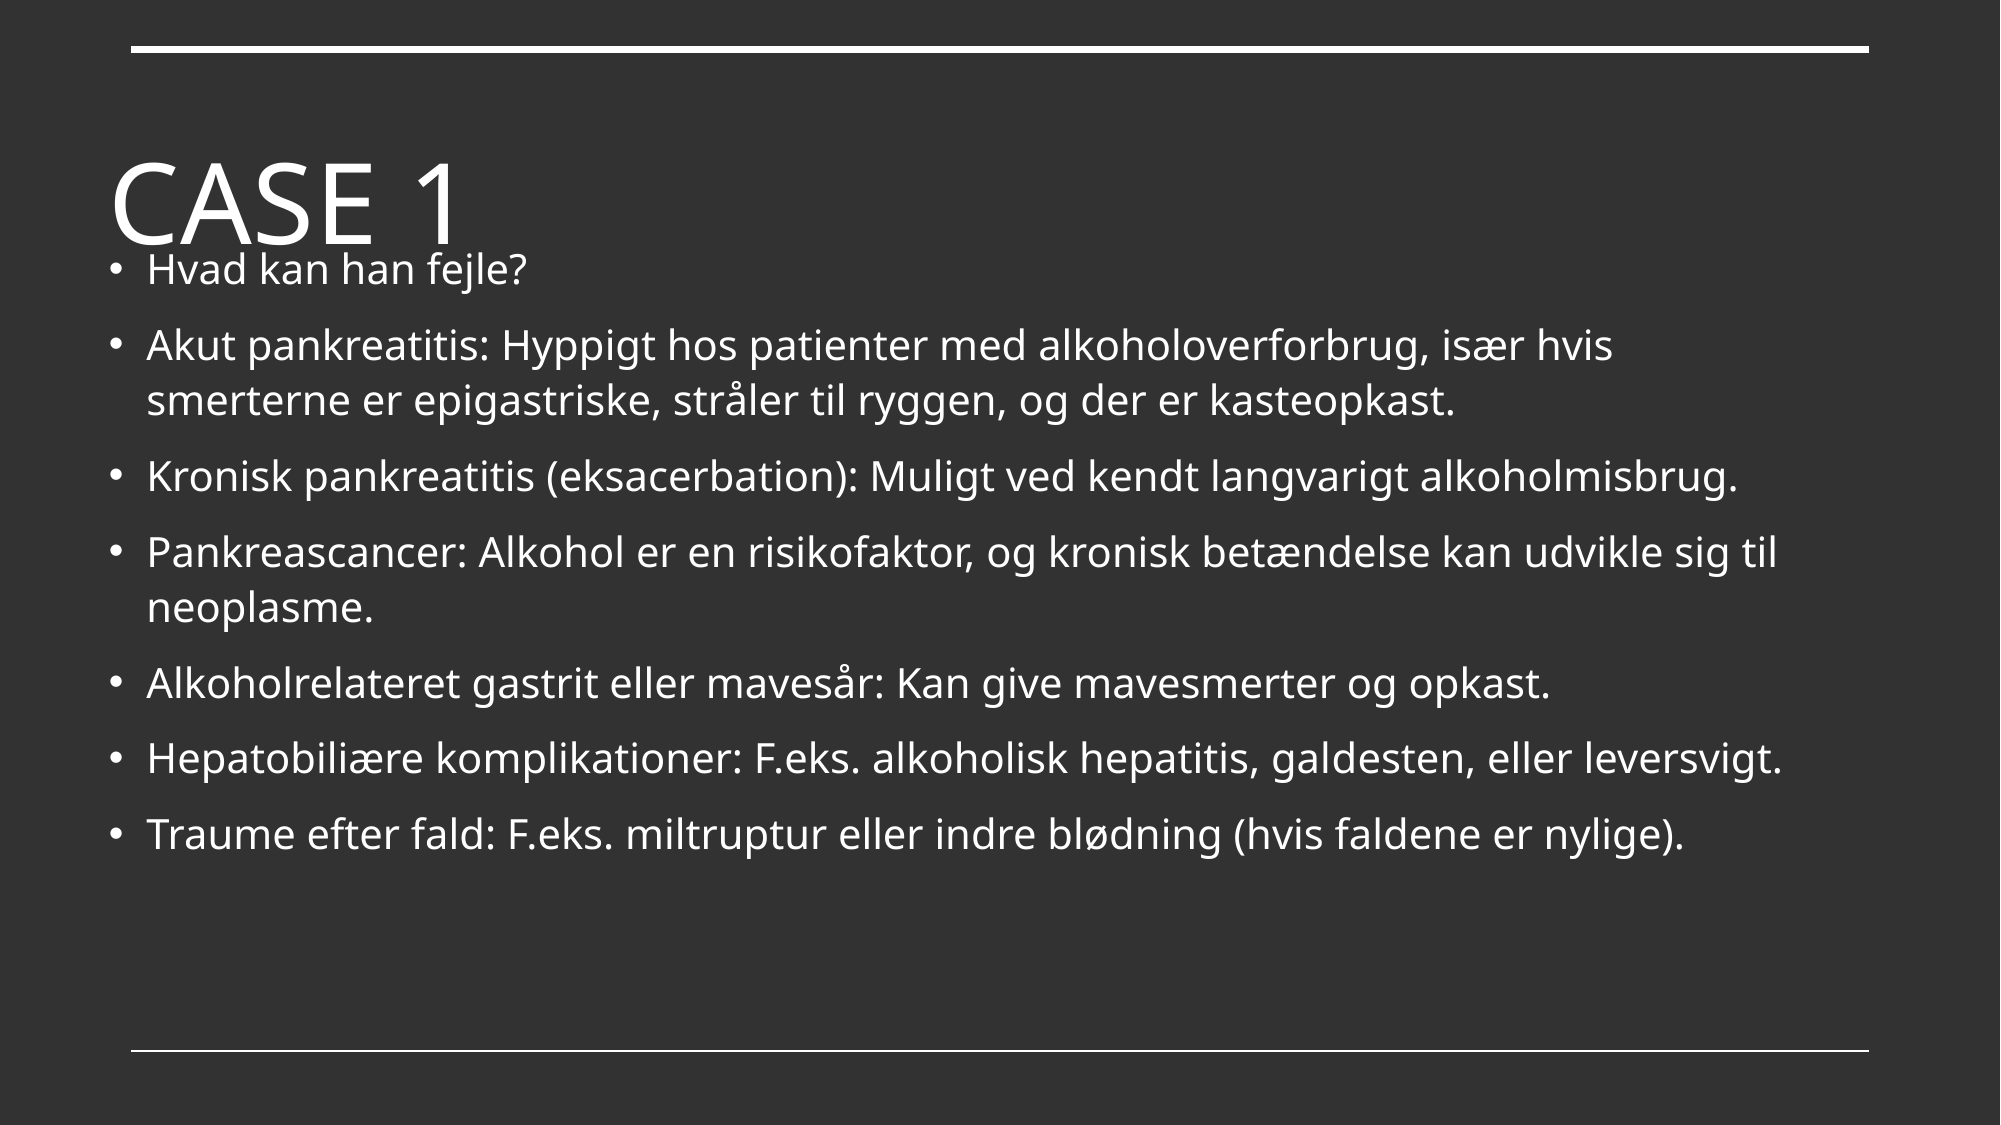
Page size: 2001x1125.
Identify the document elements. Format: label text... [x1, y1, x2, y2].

list Hvad kan han fejle? Akut pankreatitis: Hyppigt hos patienter med alkoholoverforbrug, især hvis smerterne er epigastriske, stråler til ryggen, og der er kasteopkast. Kronisk pankreatitis (eksacerbation): Muligt ved kendt langvarigt alkoholmisbrug. Pankreascancer: Alkohol er en risikofaktor, og kronisk betændelse kan udvikle sig til neoplasme. Alkoholrelateret gastrit eller mavesår: Kan give mavesmerter og opkast. Hepatobiliære komplikationer: F.eks. alkoholisk hepatitis, galdesten, eller leversvigt. Traume efter fald: F.eks. miltruptur eller indre blødning (hvis faldene er nylige). [93, 230, 1823, 1016]
title Case 1 [93, 39, 1902, 275]
